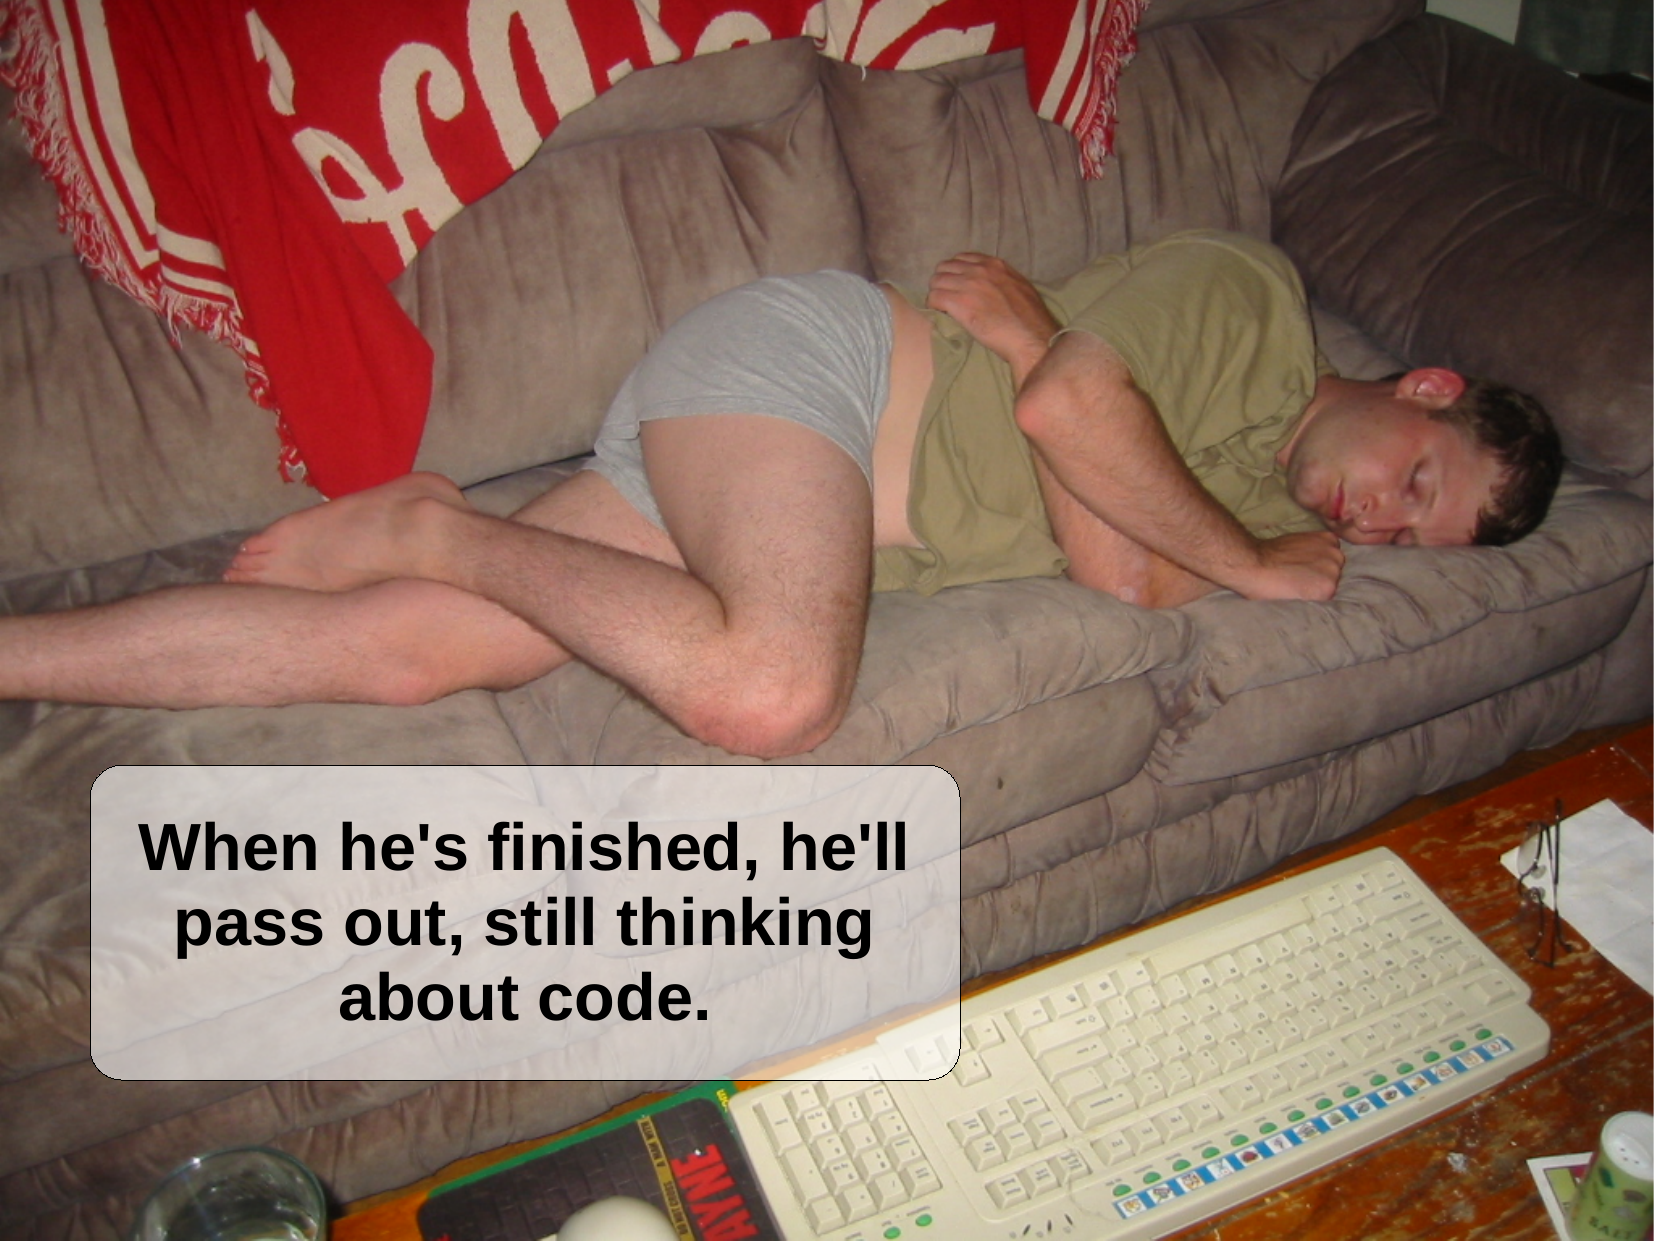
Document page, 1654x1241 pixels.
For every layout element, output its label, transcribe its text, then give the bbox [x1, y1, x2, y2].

picture [0, 0, 1654, 1241]
text_box When he's finished, he'll pass out, still thinking about code. [90, 765, 961, 1081]
